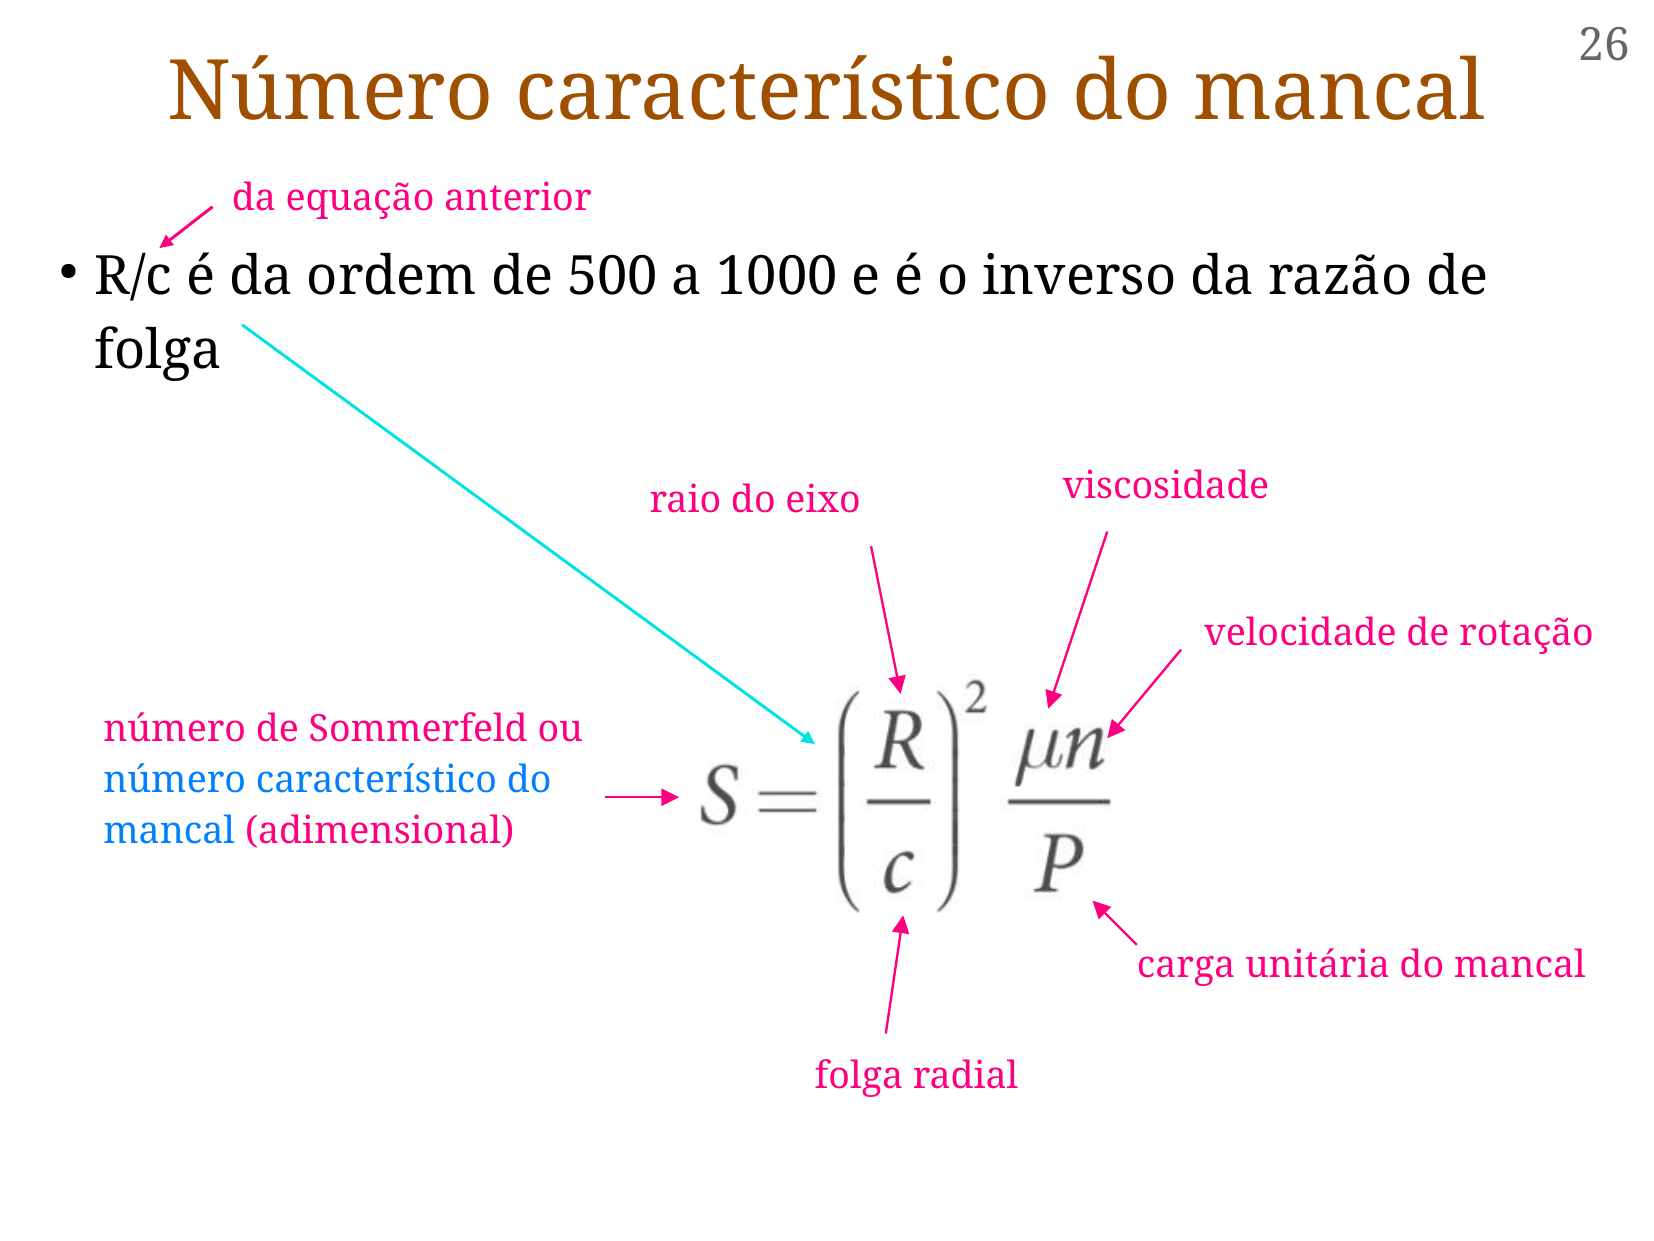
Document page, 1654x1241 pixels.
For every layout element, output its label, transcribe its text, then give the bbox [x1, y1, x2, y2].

title Número característico do mancal [59, 29, 1595, 148]
text_box da equação anterior [215, 160, 650, 237]
text_box raio do eixo [634, 465, 876, 532]
text_box folga radial [799, 1041, 1034, 1108]
text_box carga unitária do mancal [1122, 930, 1625, 1004]
text_box número de Sommerfeld ou número característico do mancal (adimensional) [88, 693, 606, 886]
text_box viscosidade [1047, 450, 1285, 517]
text_box velocidade de rotação [1189, 598, 1610, 665]
list R/c é da ordem de 500 a 1000 e é o inverso da razão de folga [59, 236, 1595, 1211]
picture [697, 673, 1123, 916]
